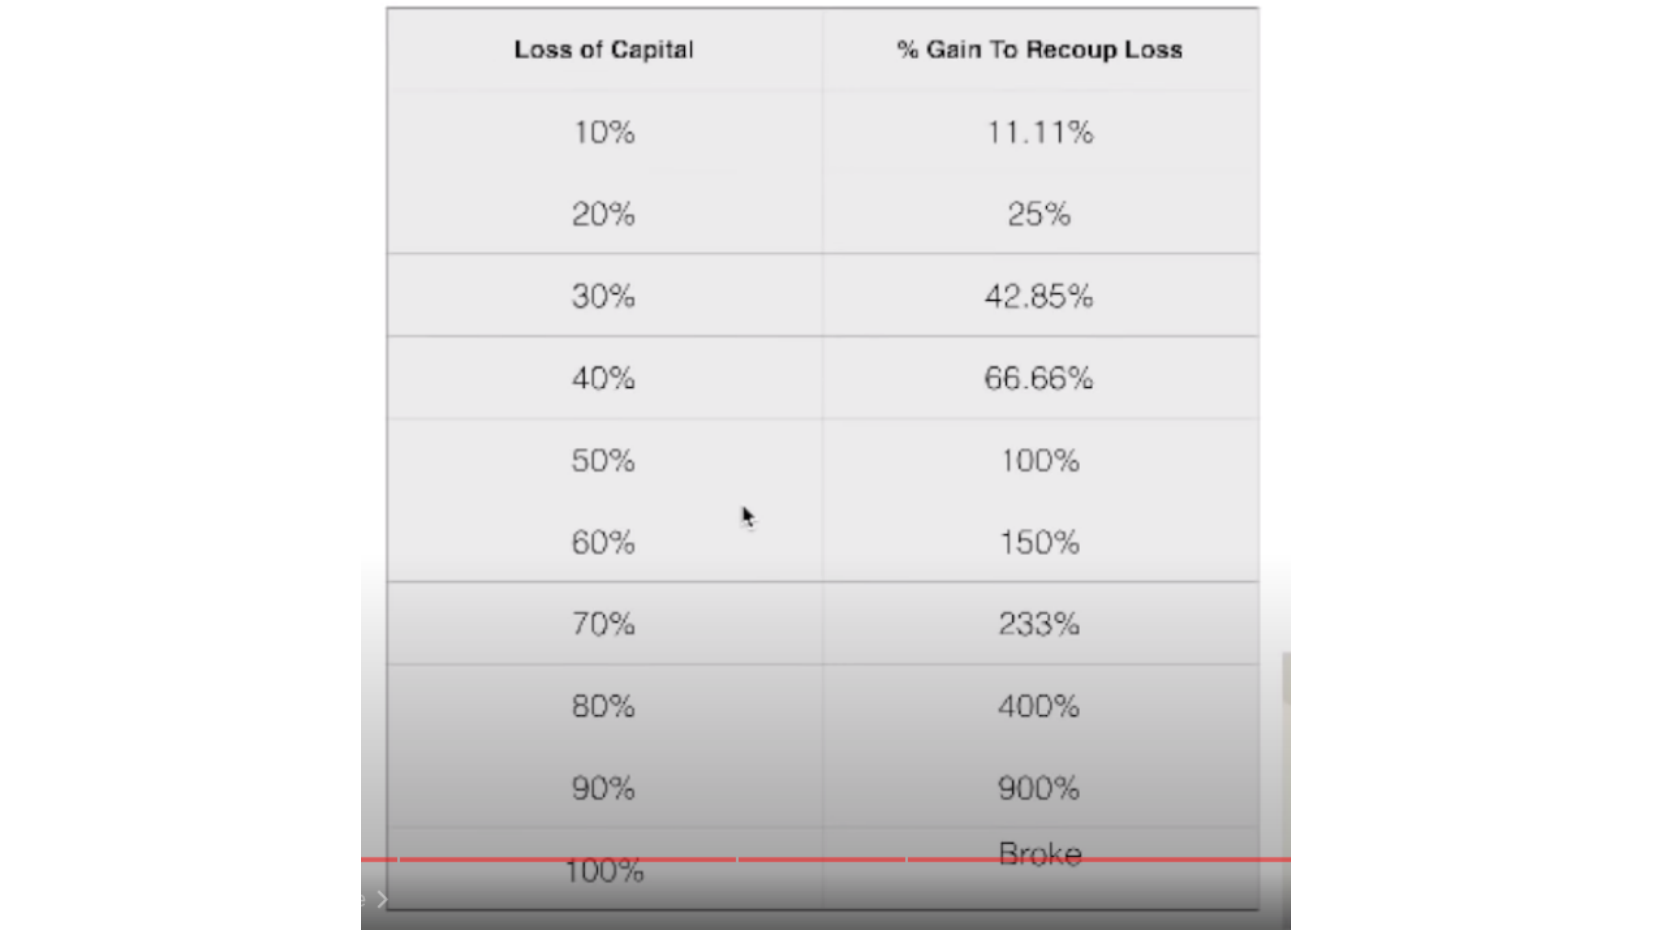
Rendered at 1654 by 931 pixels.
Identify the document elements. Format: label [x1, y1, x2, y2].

picture [361, 0, 1291, 930]
